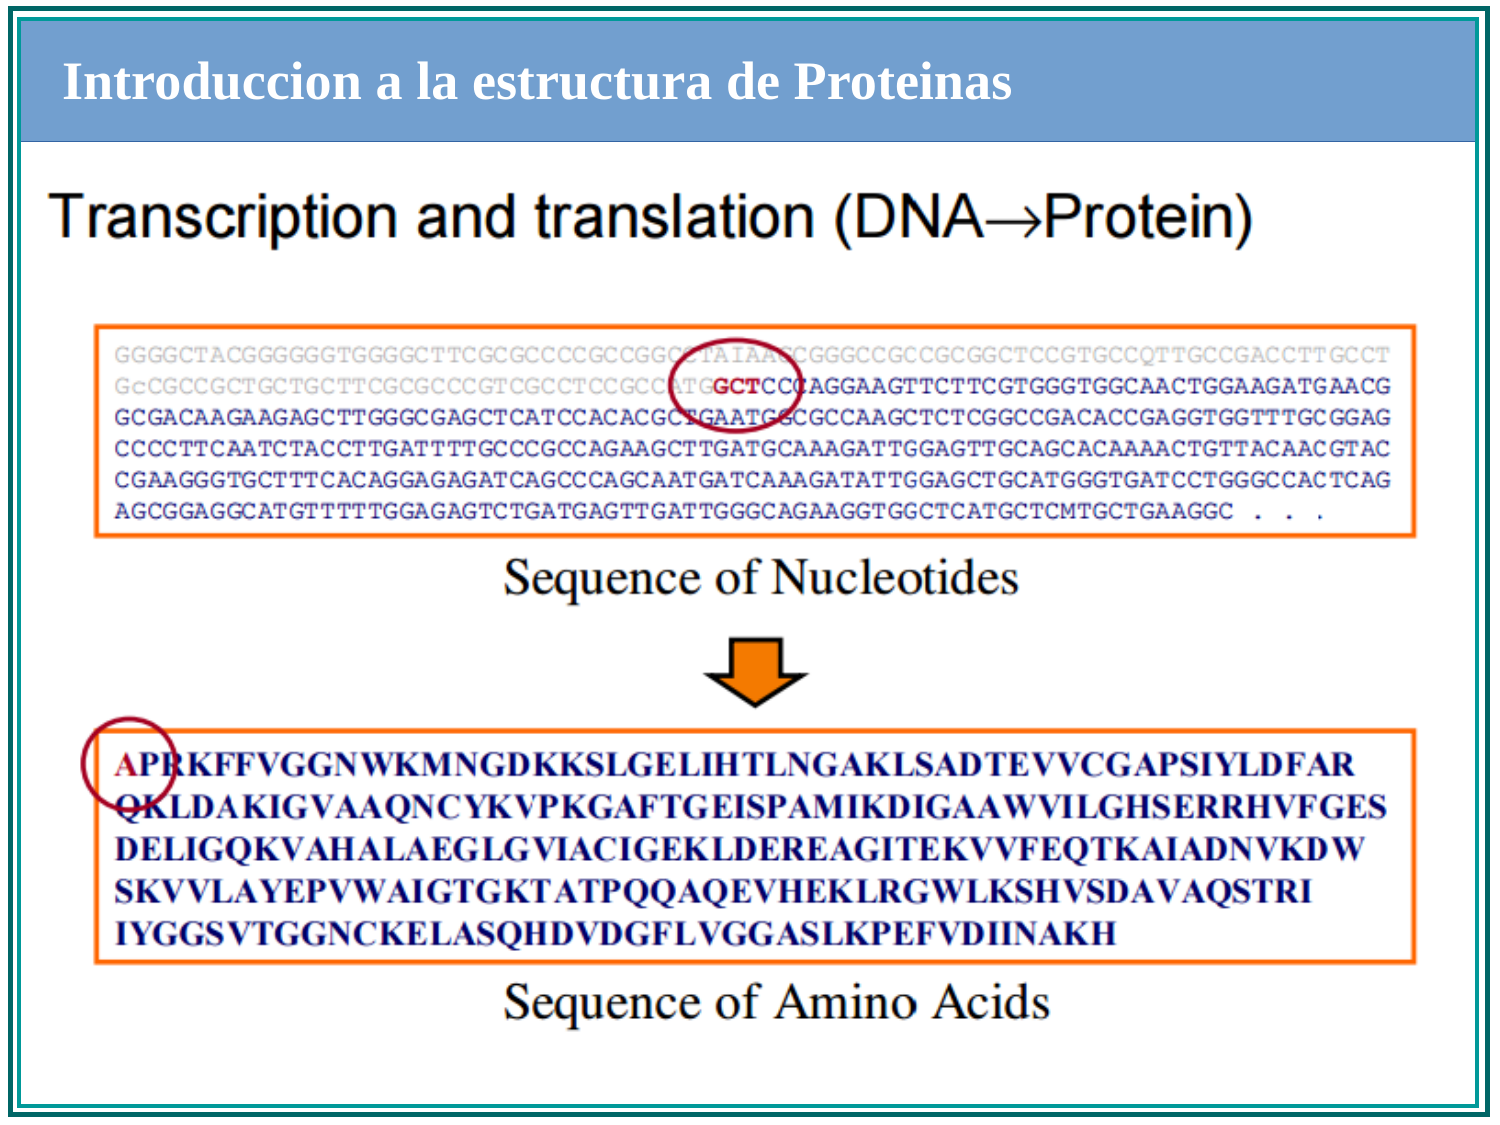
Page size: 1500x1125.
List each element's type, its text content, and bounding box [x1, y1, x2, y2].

picture [46, 177, 1453, 1052]
text_box [21, 21, 1475, 142]
text_box Introduccion a la estructura de Proteinas [47, 38, 1335, 142]
